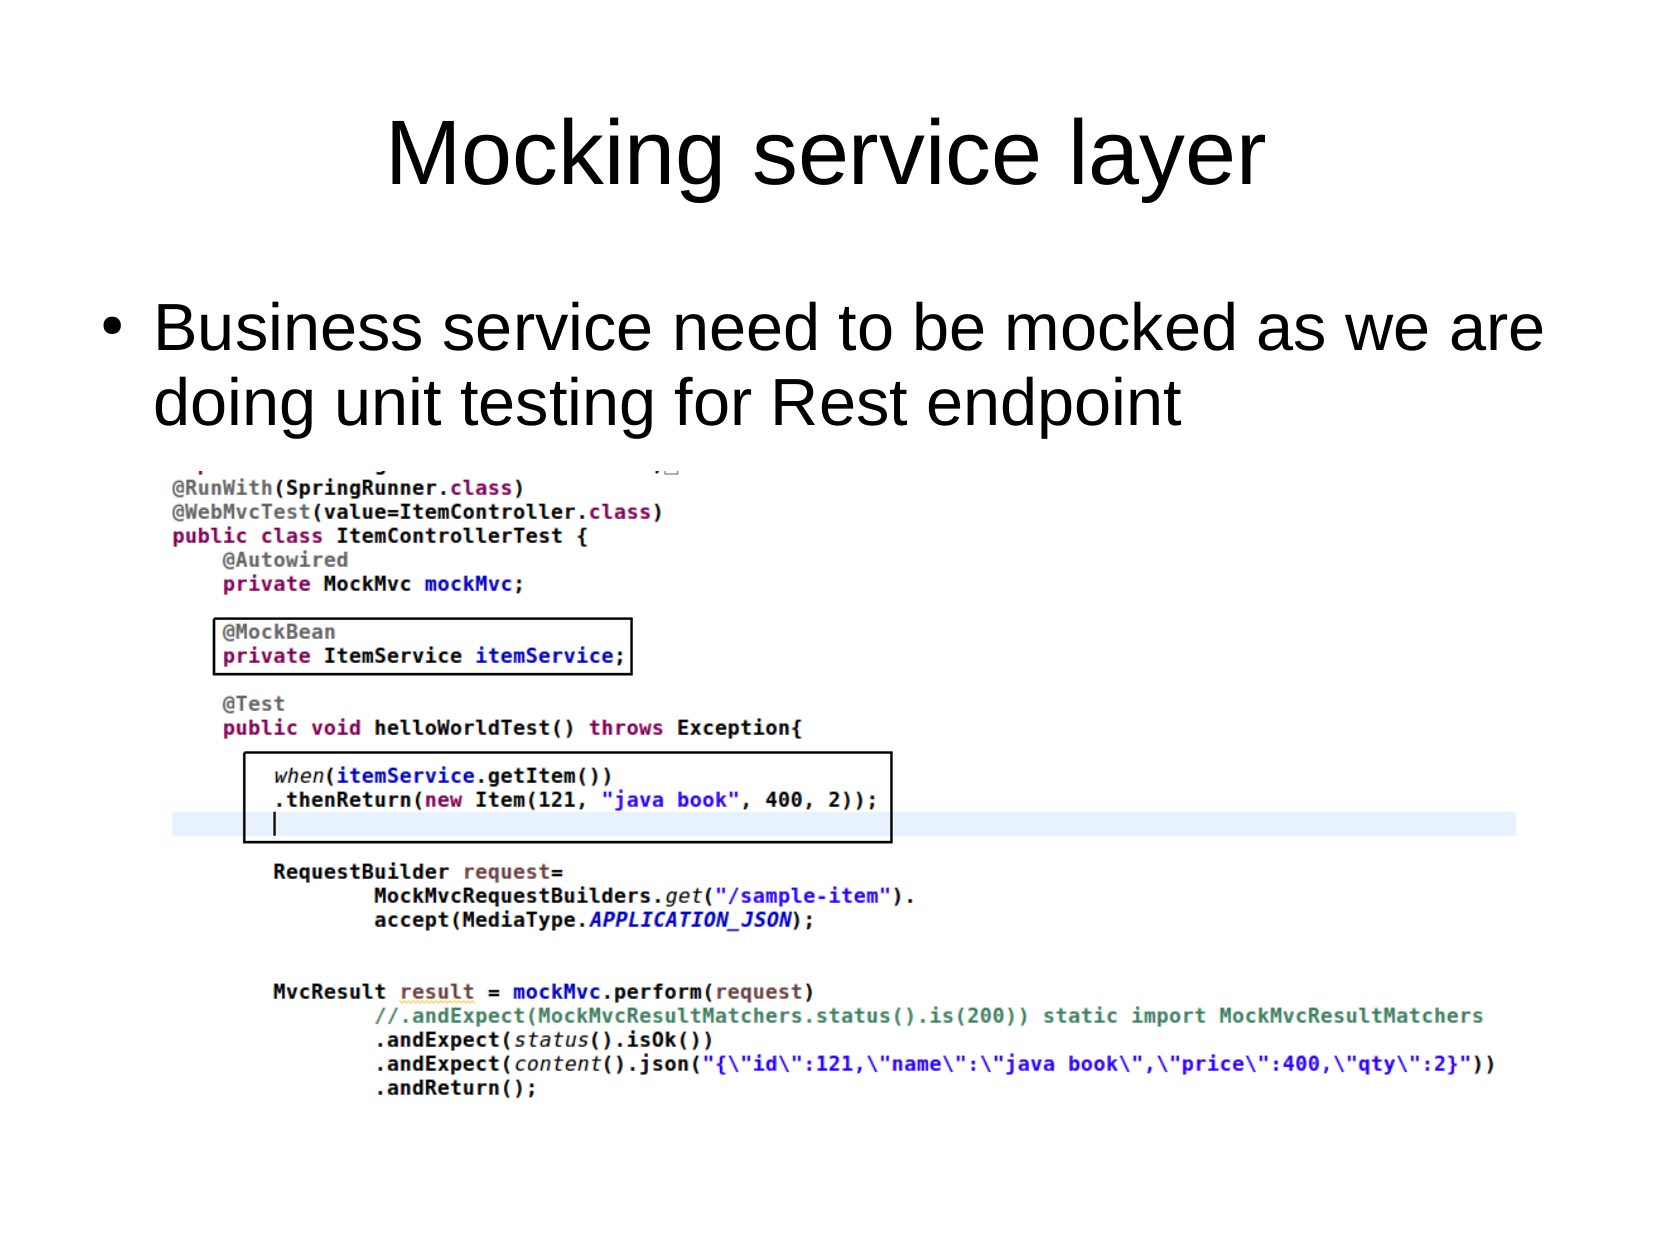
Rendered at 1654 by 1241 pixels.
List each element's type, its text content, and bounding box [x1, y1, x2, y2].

title Mocking service layer [82, 49, 1571, 257]
picture [170, 471, 1516, 1105]
list Business service need to be mocked as we are doing unit testing for Rest endpoint [82, 290, 1571, 1010]
